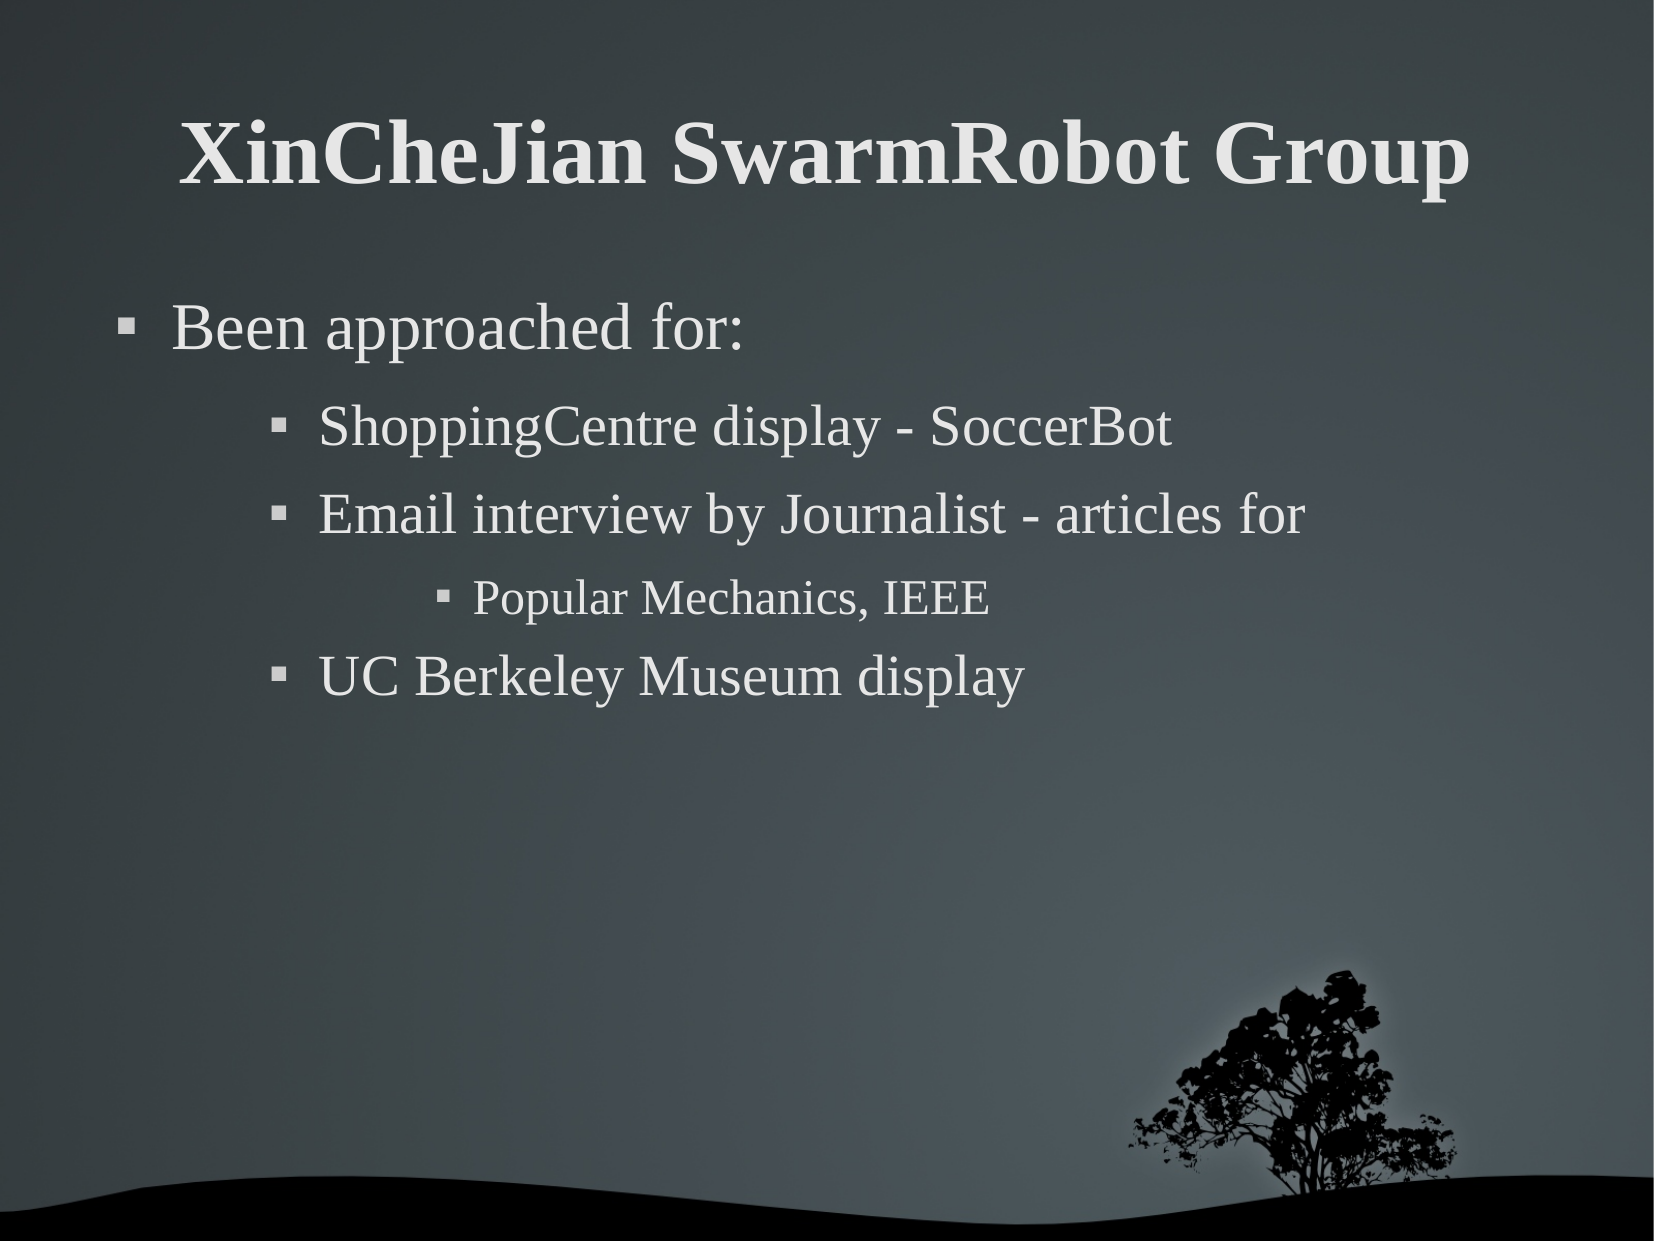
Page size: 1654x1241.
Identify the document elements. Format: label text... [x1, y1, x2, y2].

title XinCheJian SwarmRobot Group [82, 49, 1571, 257]
list Been approached for: ShoppingCentre display - SoccerBot Email interview by Journalist - articles for Popular Mechanics, IEEE UC Berkeley Museum display [82, 290, 1571, 1109]
picture [0, 0, 1654, 1241]
